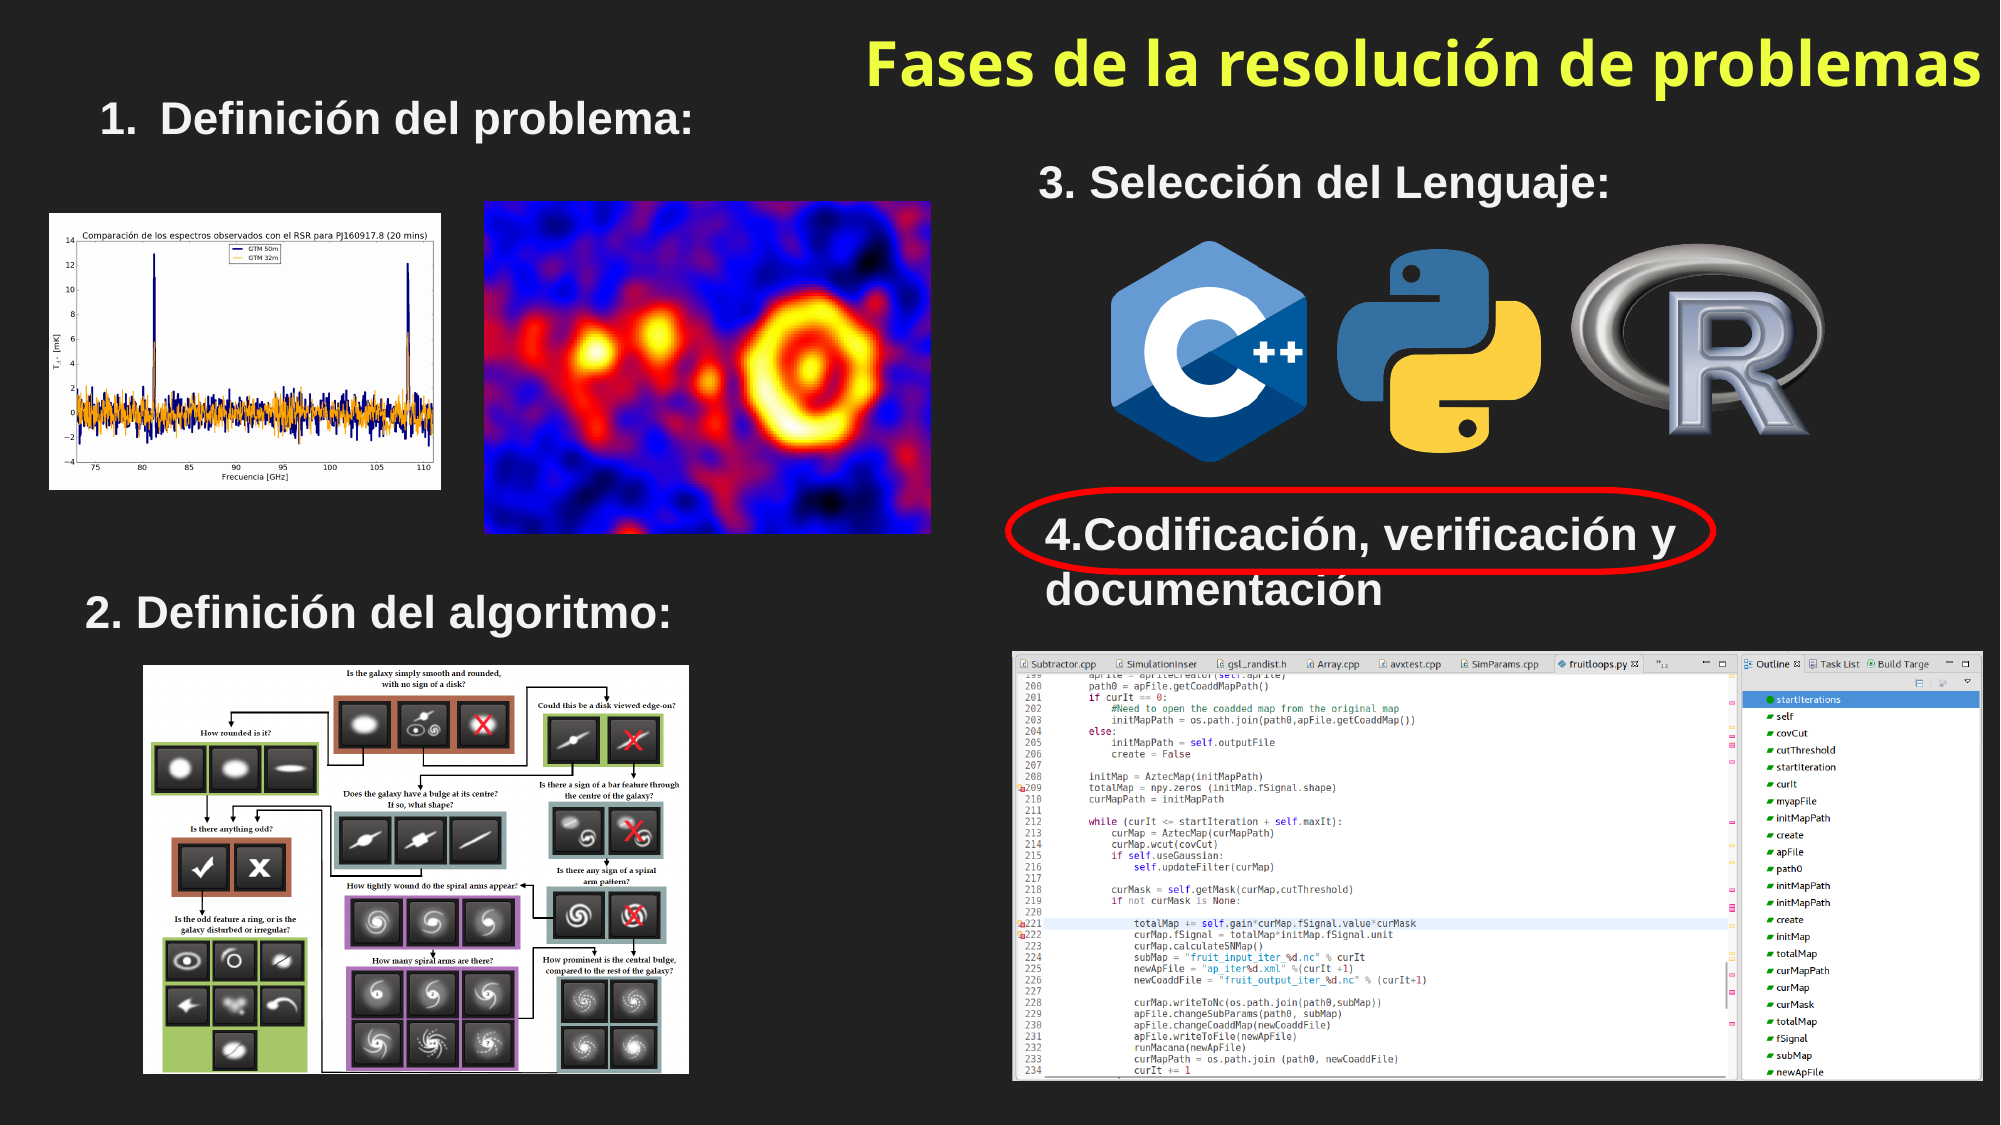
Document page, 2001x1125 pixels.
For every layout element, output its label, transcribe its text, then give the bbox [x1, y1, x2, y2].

text_box 4.Codificación, verificación y documentación [1029, 559, 1254, 602]
title Fases de la resolución de problemas [753, 0, 1984, 123]
picture [143, 665, 689, 1074]
picture [1012, 651, 1983, 1081]
picture [49, 213, 441, 490]
picture [1571, 242, 1826, 435]
picture [1337, 249, 1541, 453]
text_box 4.Codificación, verificación y documentación [1029, 494, 1710, 568]
text_box 4.Codificación, verificación y documentación [1258, 489, 1990, 602]
picture [484, 201, 931, 534]
text_box 3. Selección del Lenguaje: [1023, 131, 1869, 230]
text_box Definición del problema: 2. Definición del algoritmo: [69, 73, 1030, 259]
picture [1111, 241, 1307, 462]
